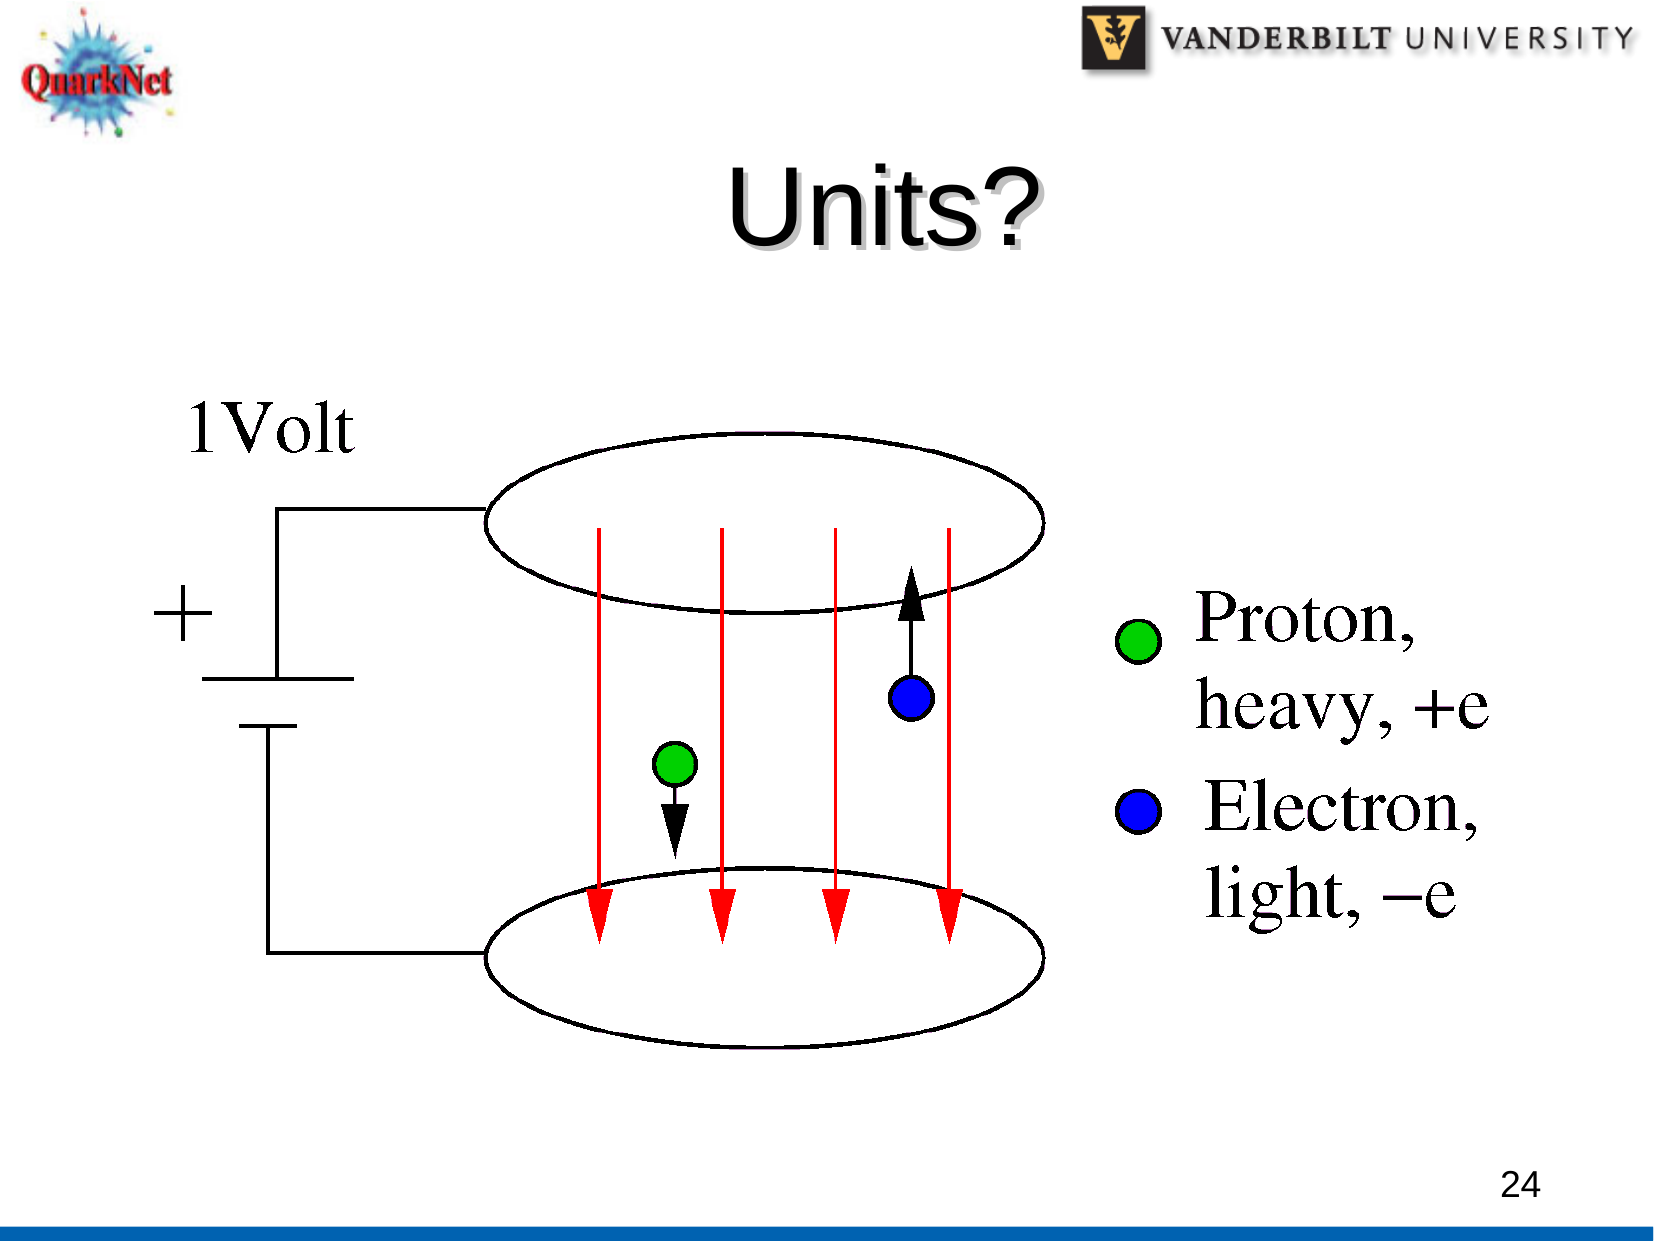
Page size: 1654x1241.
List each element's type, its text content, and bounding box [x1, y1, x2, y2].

picture [1078, 2, 1648, 85]
title Units? [178, 107, 1591, 301]
picture [4, 1, 188, 152]
picture [150, 397, 1501, 1050]
